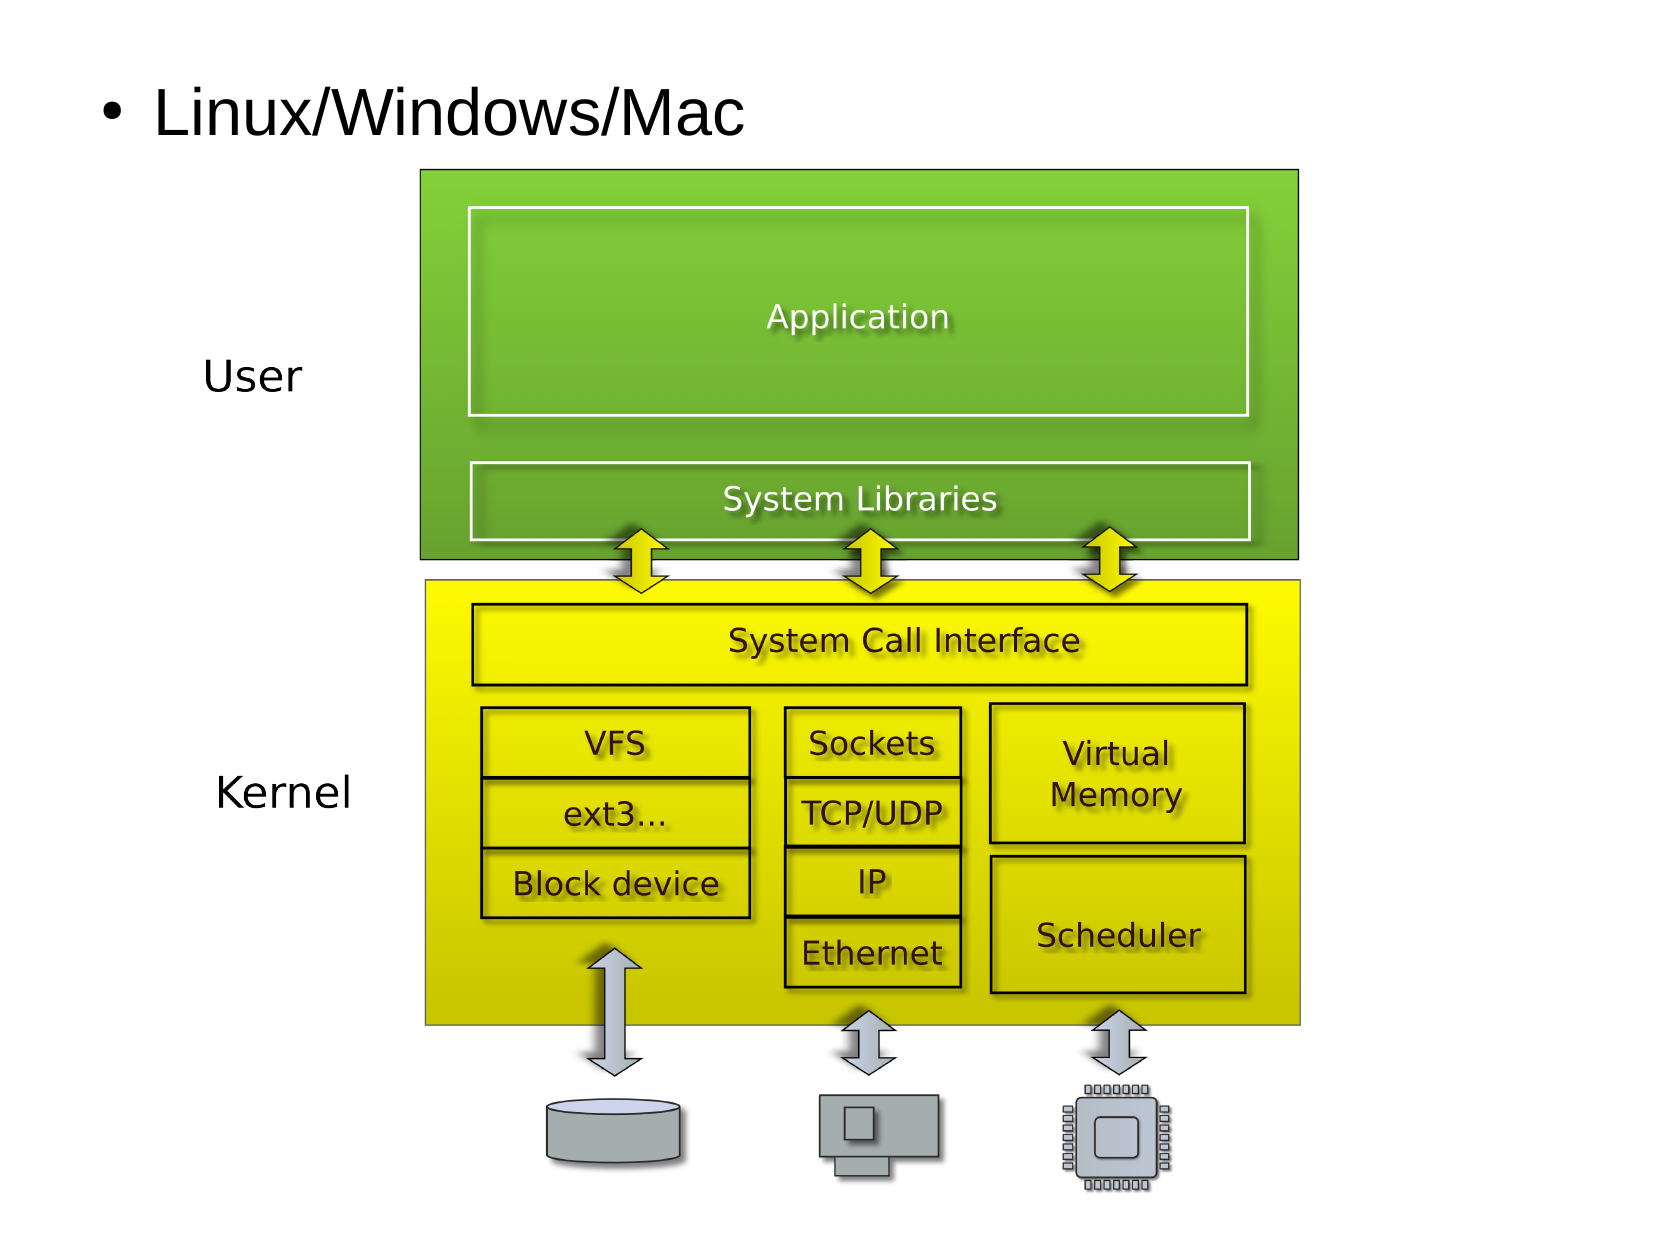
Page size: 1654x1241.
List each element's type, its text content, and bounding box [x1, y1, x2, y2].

list Linux/Windows/Mac [82, 75, 1576, 1126]
picture [206, 149, 1419, 1201]
